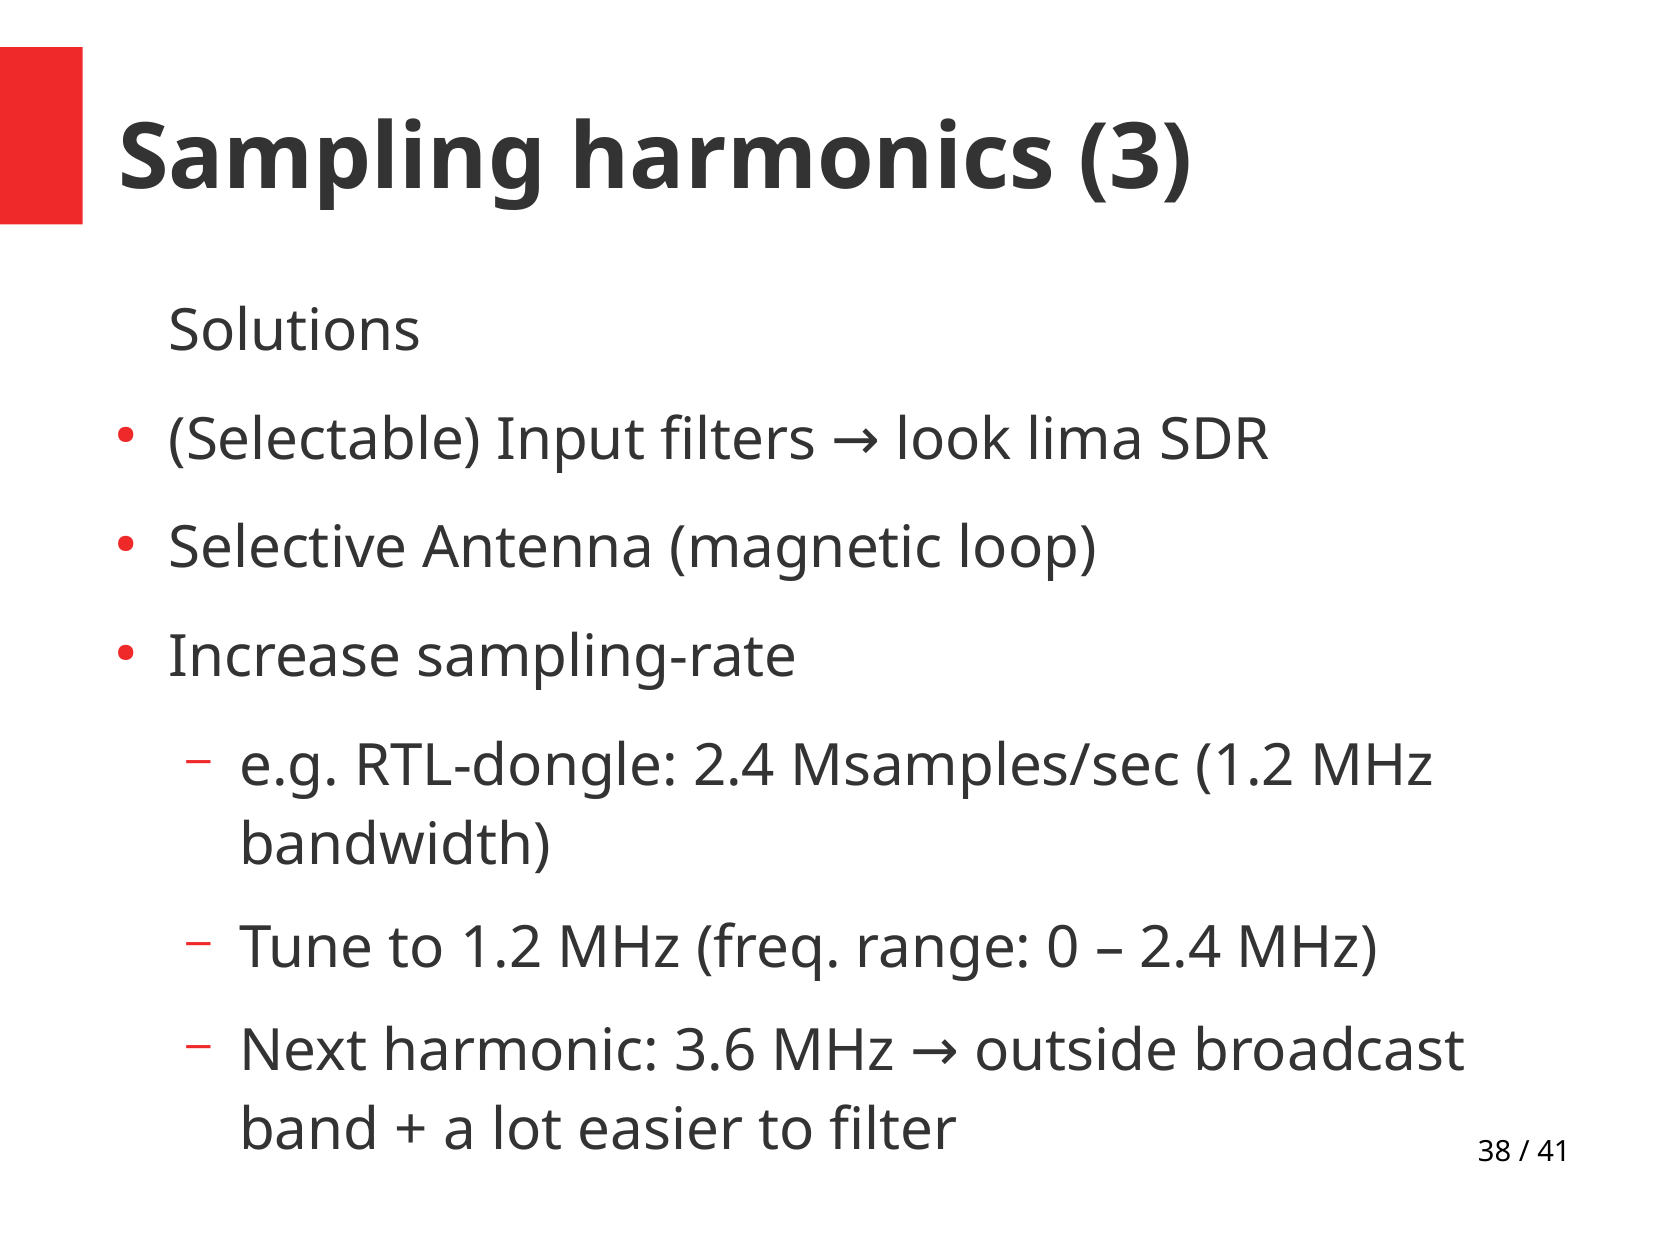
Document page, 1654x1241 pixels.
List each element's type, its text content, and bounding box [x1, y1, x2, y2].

list Solutions (Selectable) Input filters → look lima SDR Selective Antenna (magnetic loop) Increase sampling-rate e.g. RTL-dongle: 2.4 Msamples/sec (1.2 MHz bandwidth) Tune to 1.2 MHz (freq. range: 0 – 2.4 MHz) Next harmonic: 3.6 MHz → outside broadcast band + a lot easier to filter [97, 288, 1516, 1114]
title Sampling harmonics (3) [118, 49, 1571, 257]
